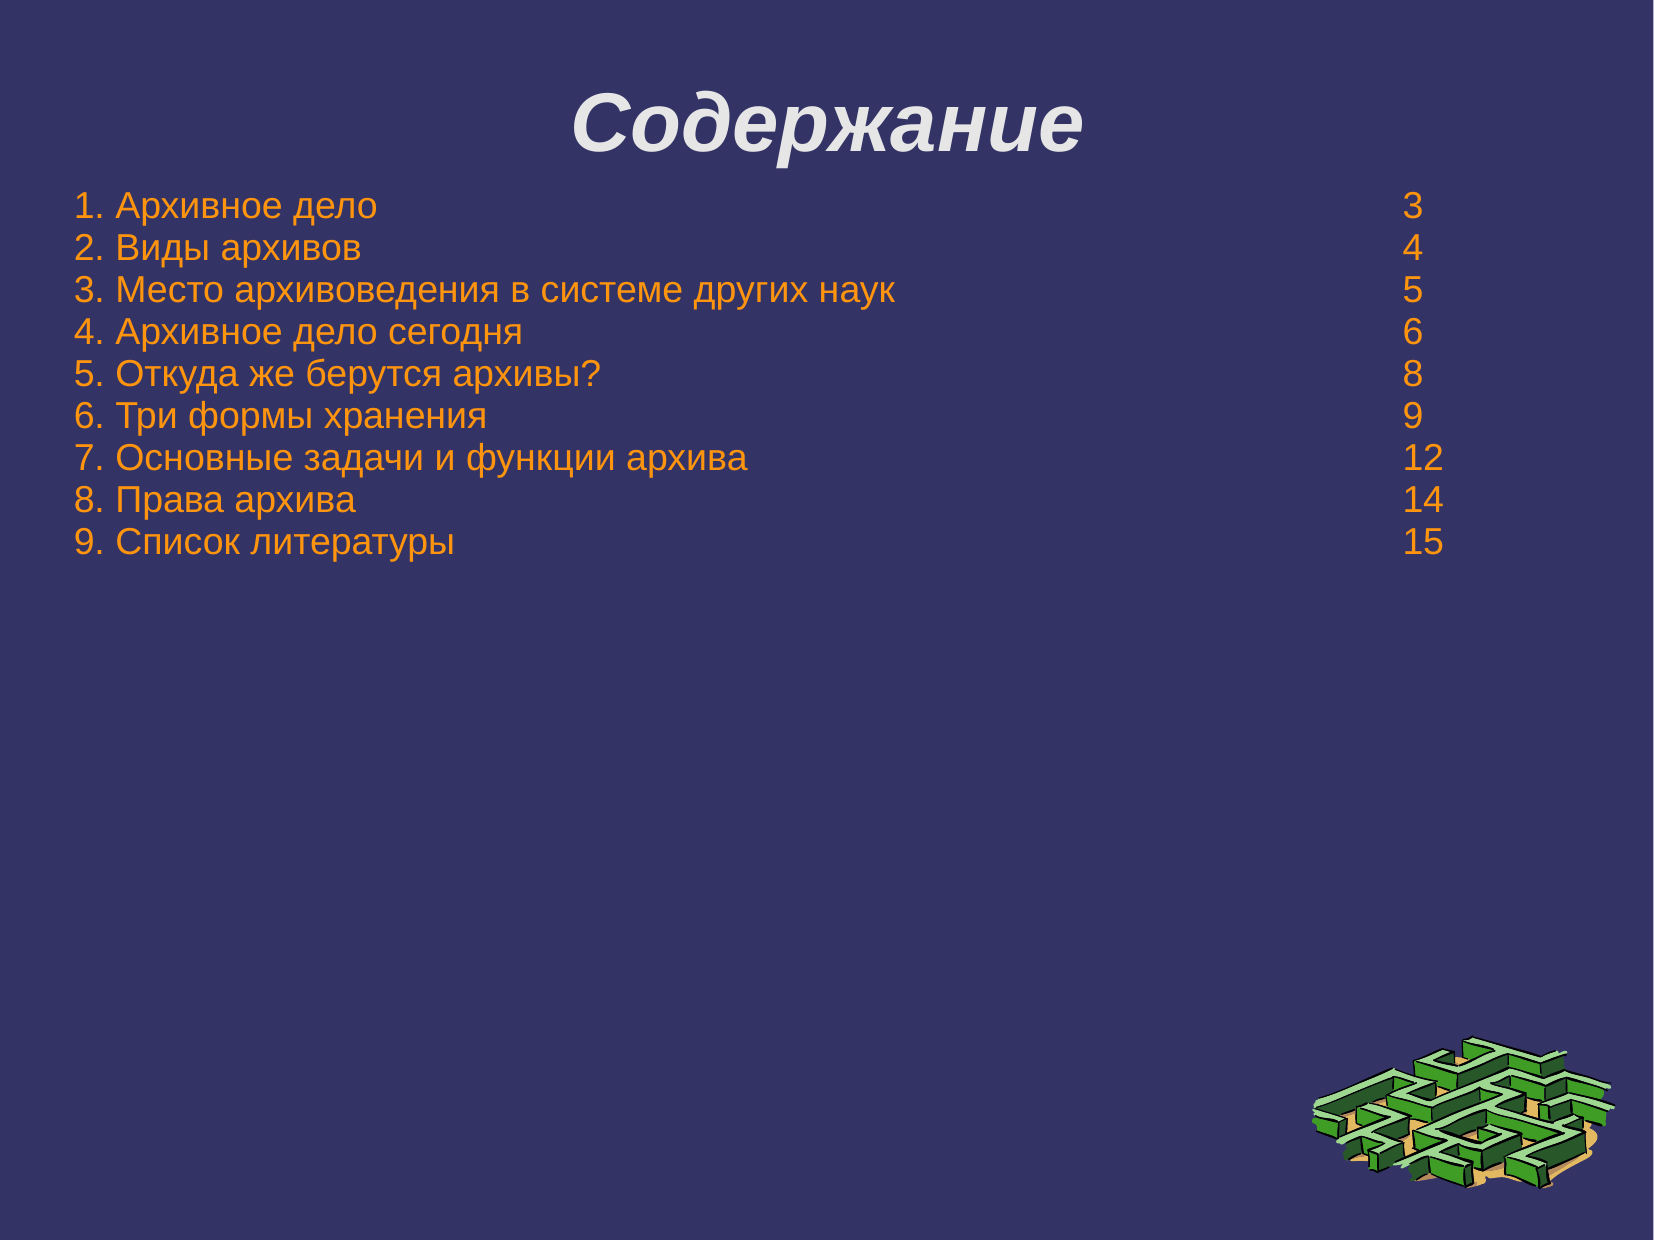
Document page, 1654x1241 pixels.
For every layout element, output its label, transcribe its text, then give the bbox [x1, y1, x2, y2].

title Содержание [121, 19, 1534, 177]
text_box 1. Архивное дело 3 2. Виды архивов 4 3. Место архивоведения в системе других наук 5 4. Архивное дело сегодня 6 5. Откуда же берутся архивы? 8 6. Три формы хранения 9 7. Основные задачи и функции архива 12 8. Права архива 14 9. Список литературы 15 [59, 177, 1565, 697]
